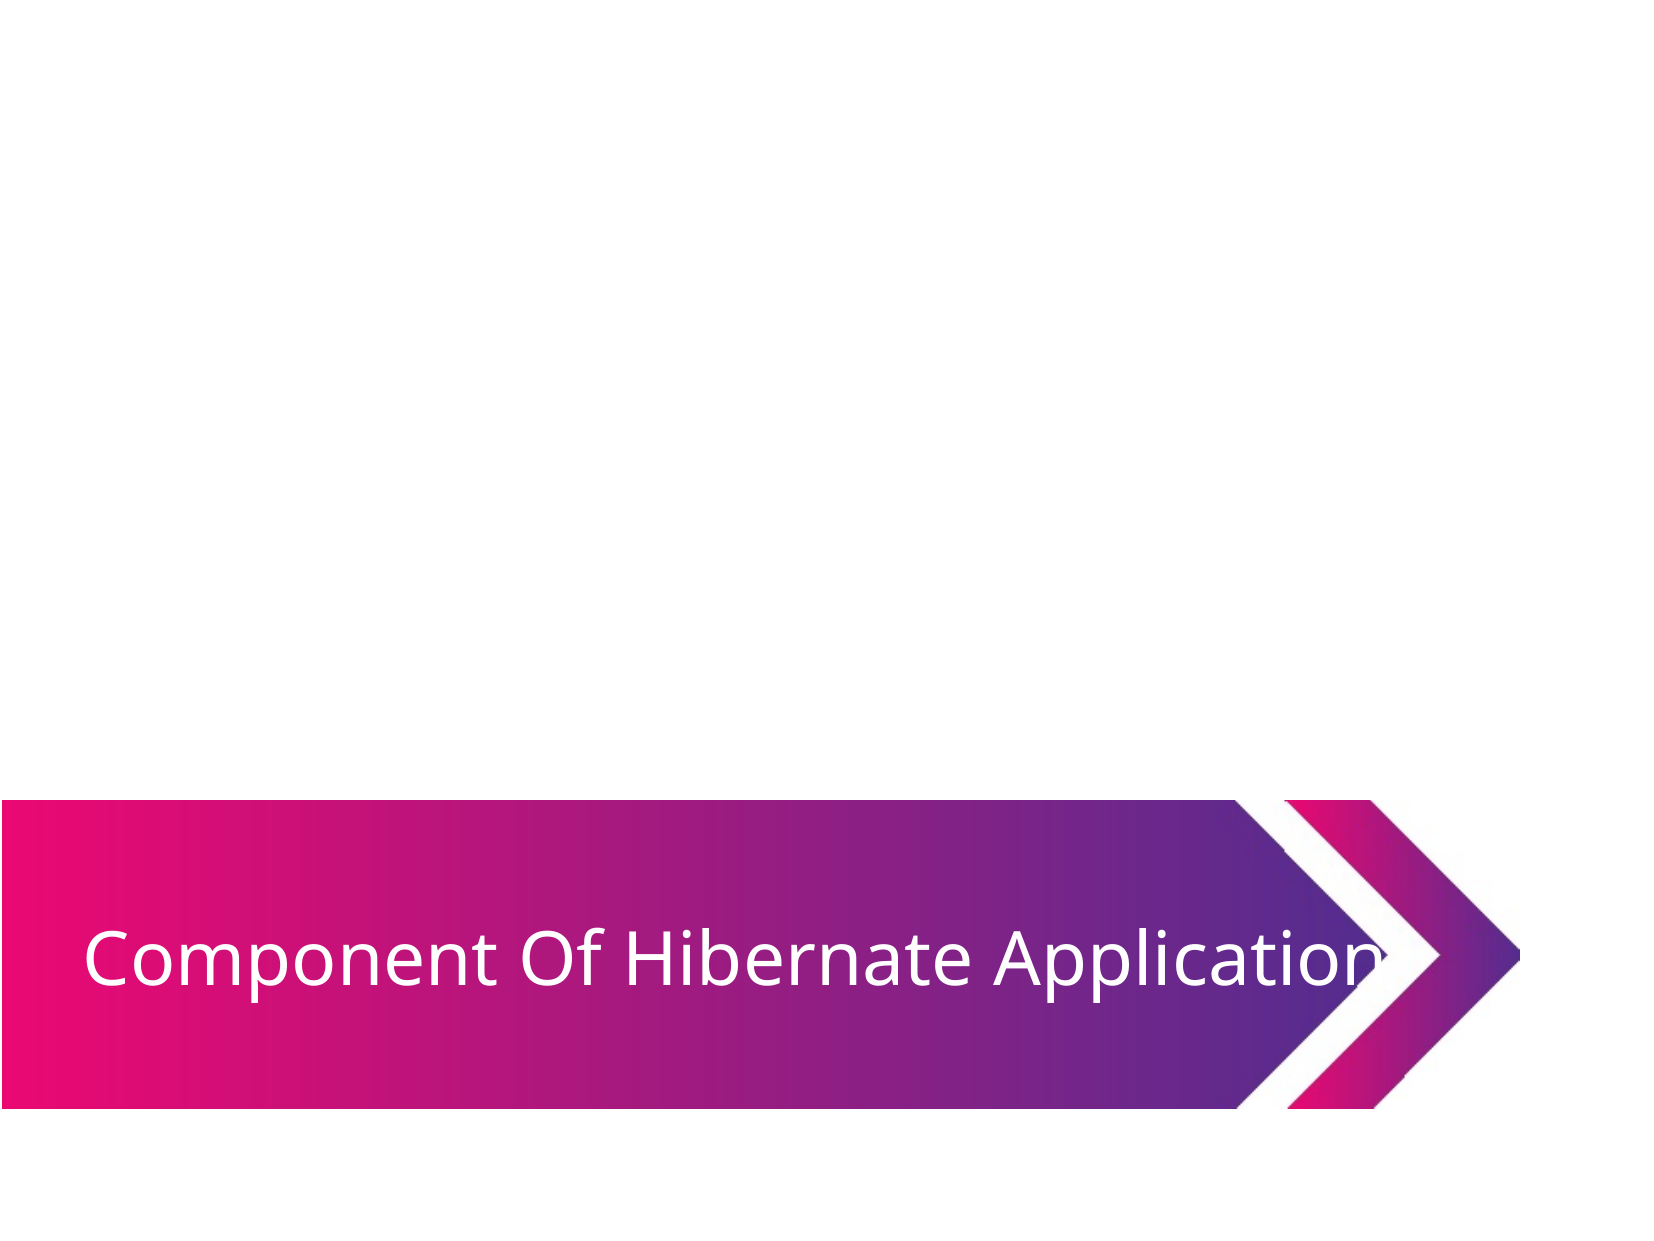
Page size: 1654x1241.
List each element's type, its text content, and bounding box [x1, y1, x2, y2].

picture [2, 800, 1520, 1109]
title Component Of Hibernate Application [82, 852, 1396, 1060]
